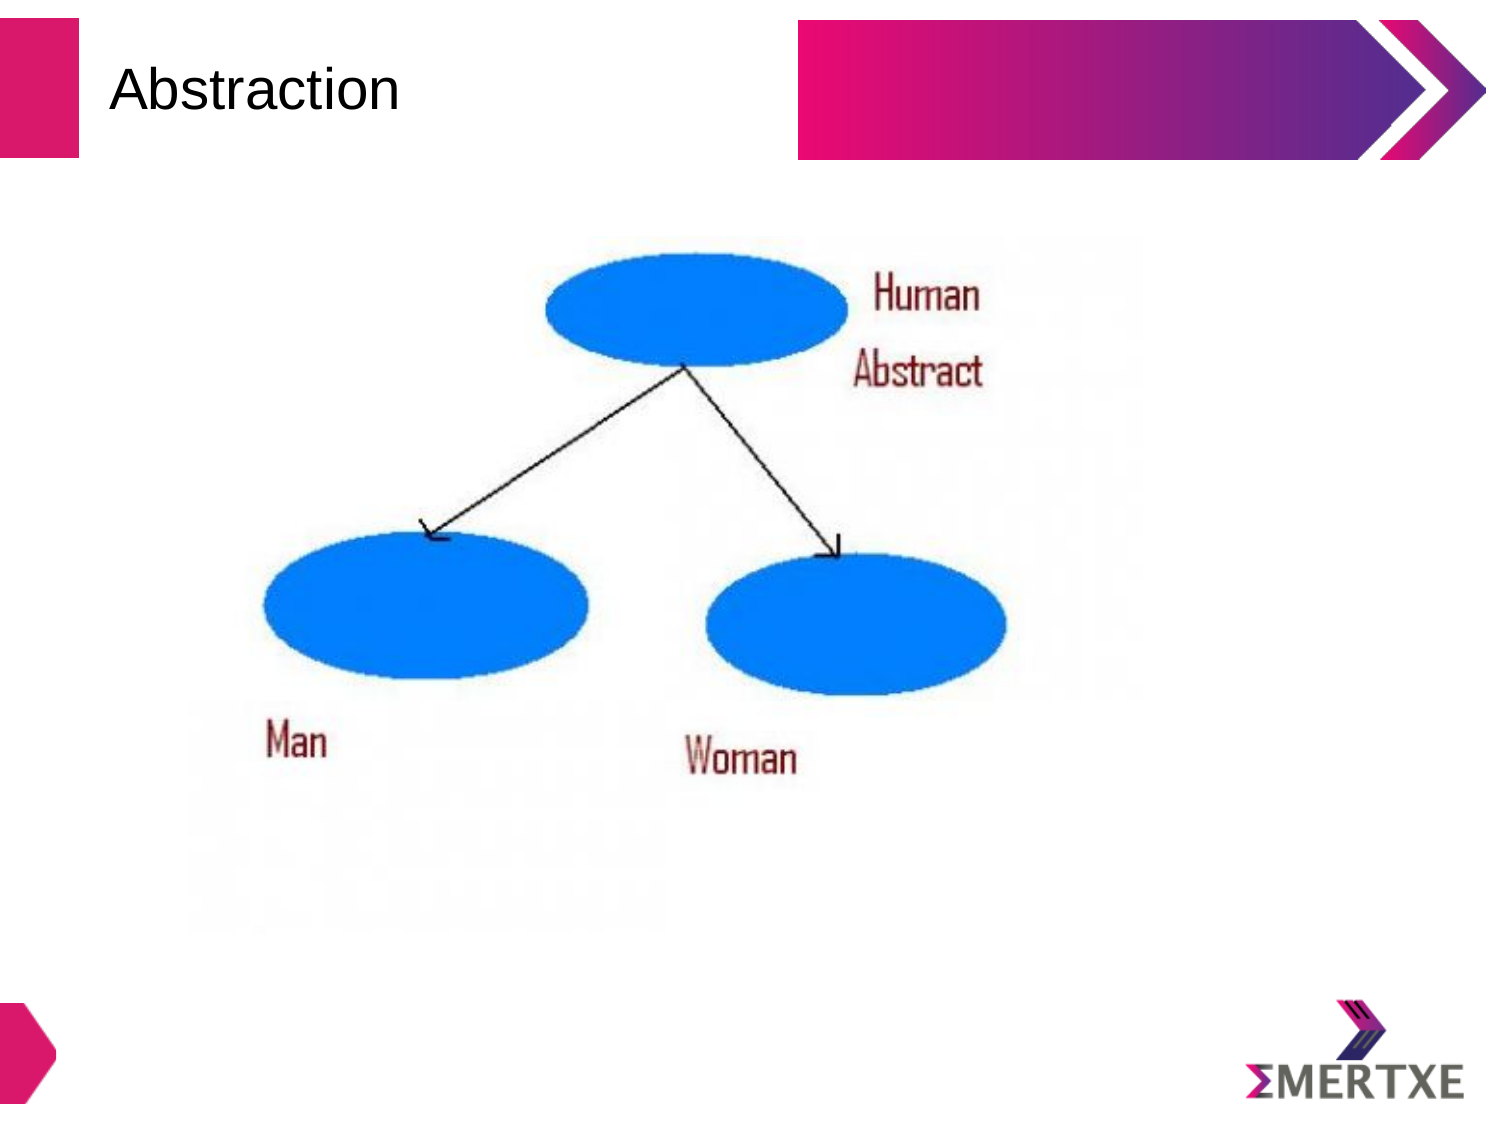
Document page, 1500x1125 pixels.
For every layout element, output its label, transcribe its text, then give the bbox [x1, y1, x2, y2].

picture [798, 20, 1486, 160]
picture [188, 236, 1143, 934]
picture [1245, 996, 1465, 1099]
text_box Abstraction [94, 49, 745, 172]
